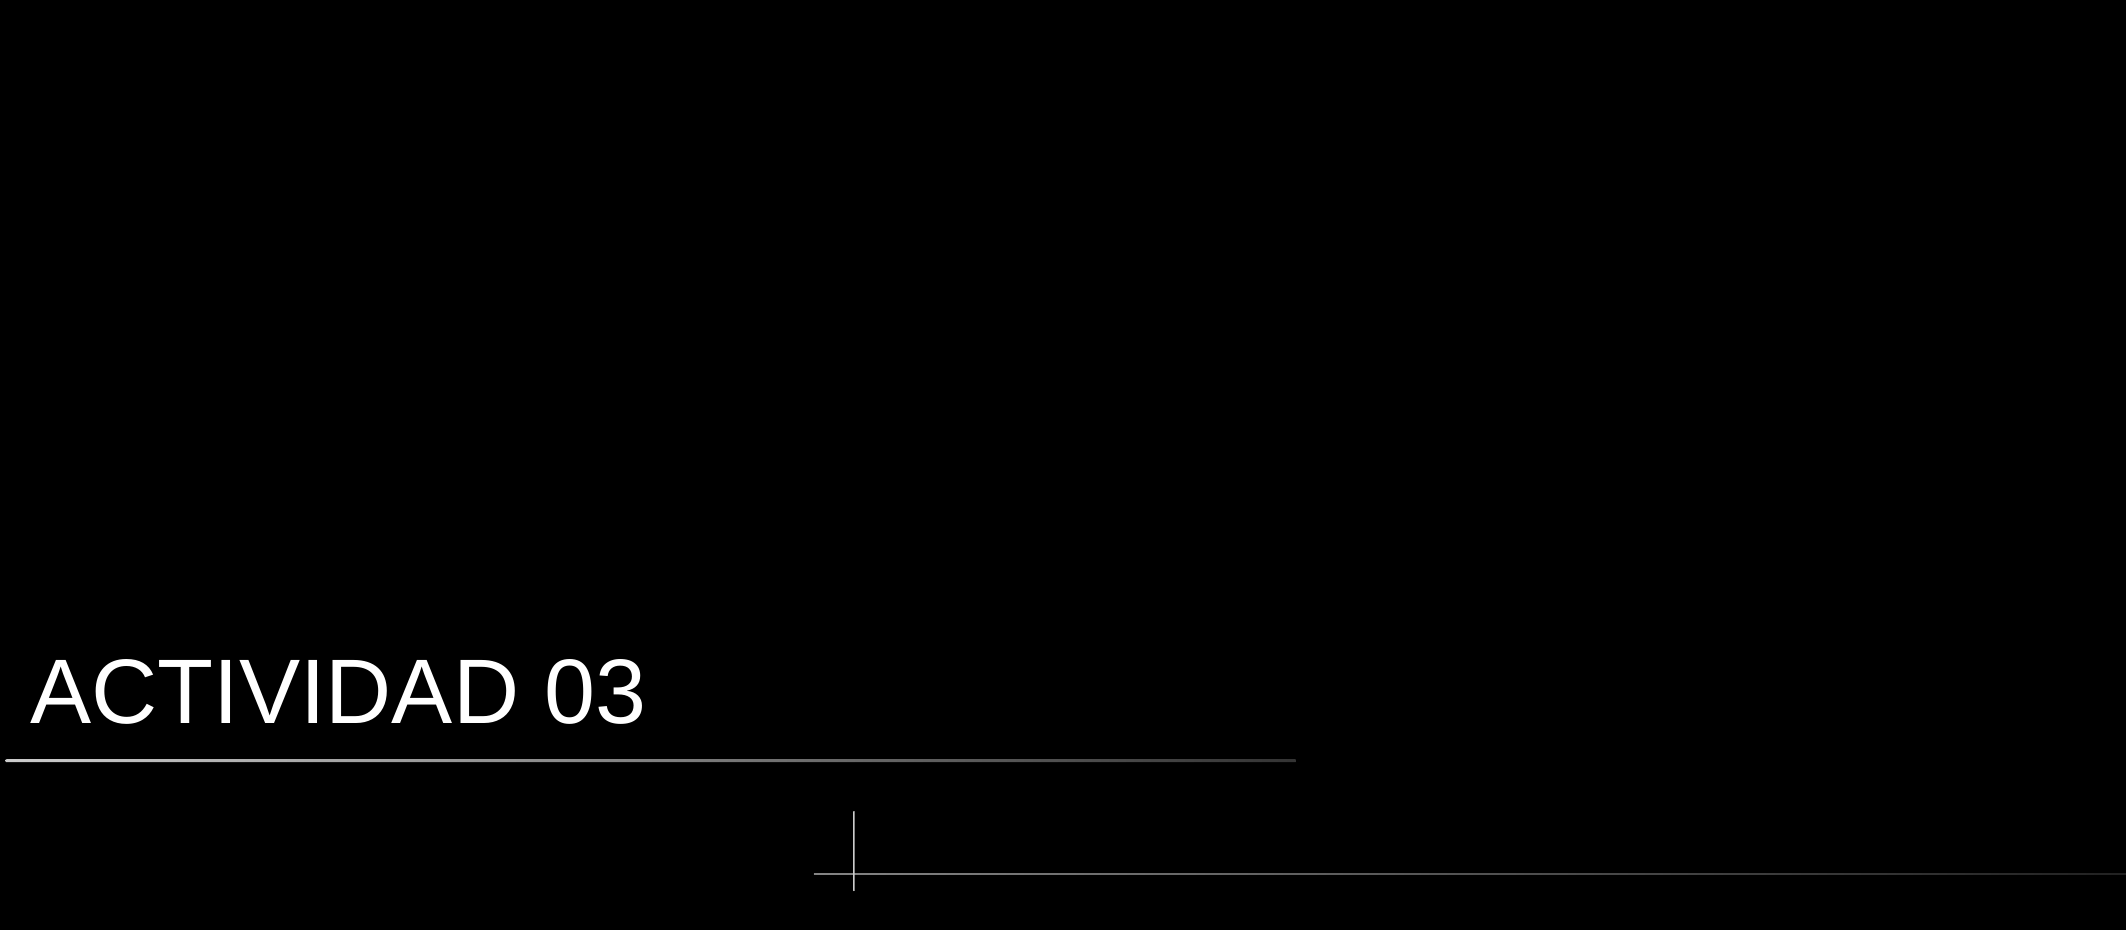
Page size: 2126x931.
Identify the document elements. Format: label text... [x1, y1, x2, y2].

title ACTIVIDAD 03 [30, 629, 1929, 755]
